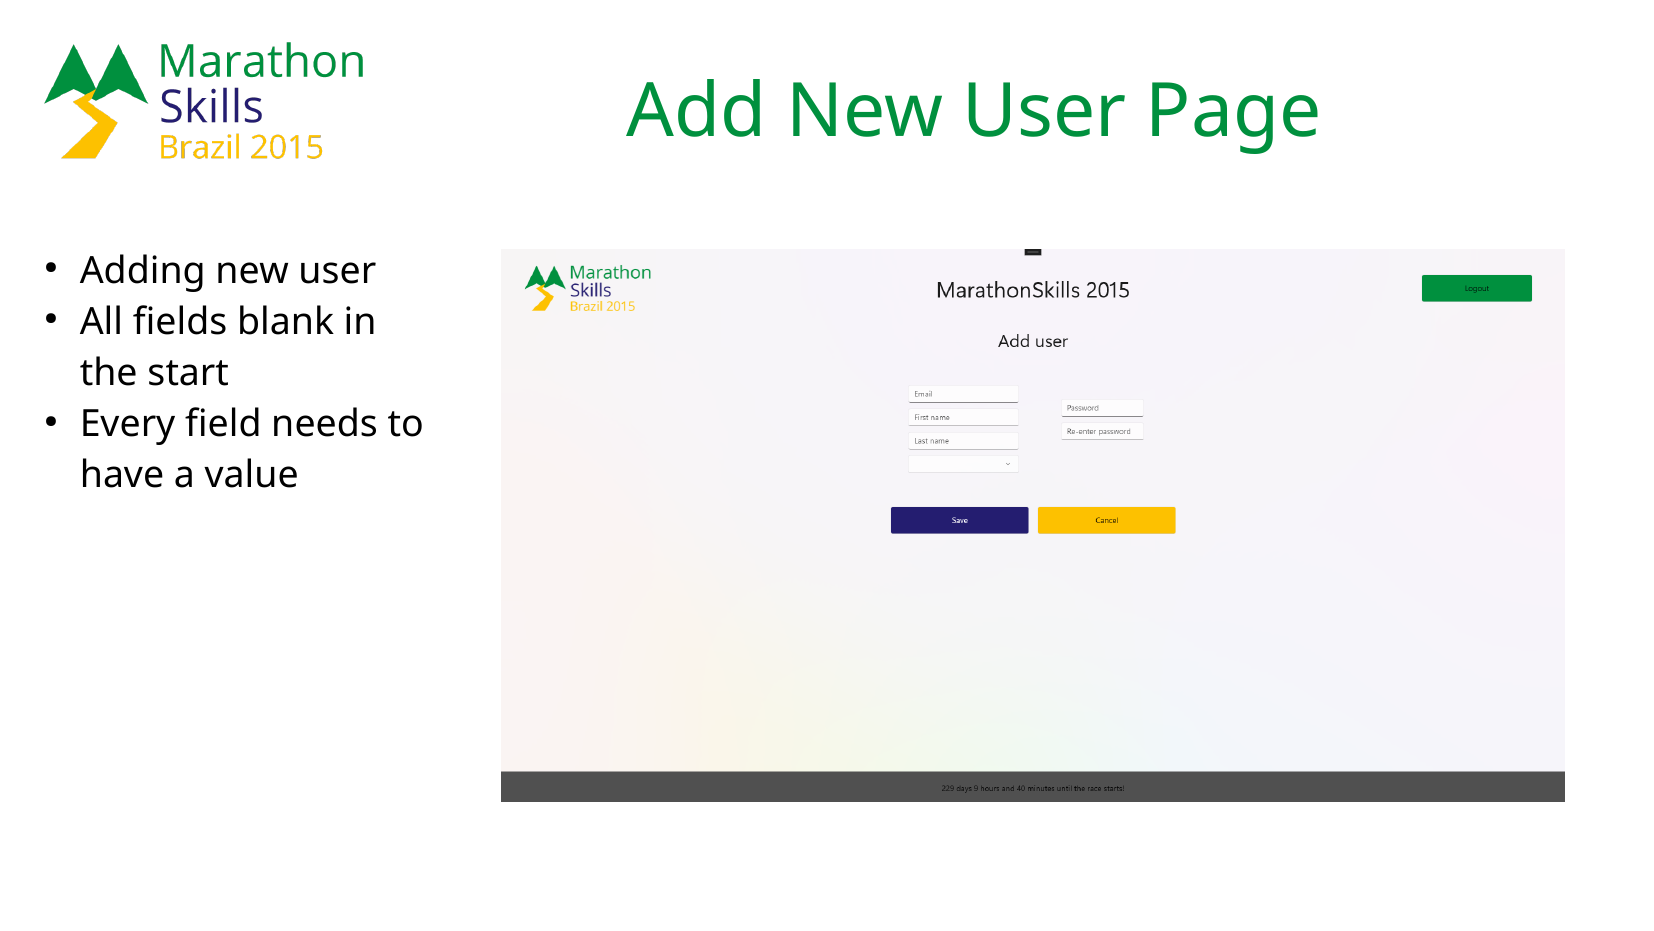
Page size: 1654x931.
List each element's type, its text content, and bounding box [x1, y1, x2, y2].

picture [29, 29, 384, 173]
text_box Adding new user All fields blank in the start Every field needs to have a value [29, 236, 443, 827]
title Add New User Page [413, 29, 1536, 185]
picture [501, 249, 1565, 802]
